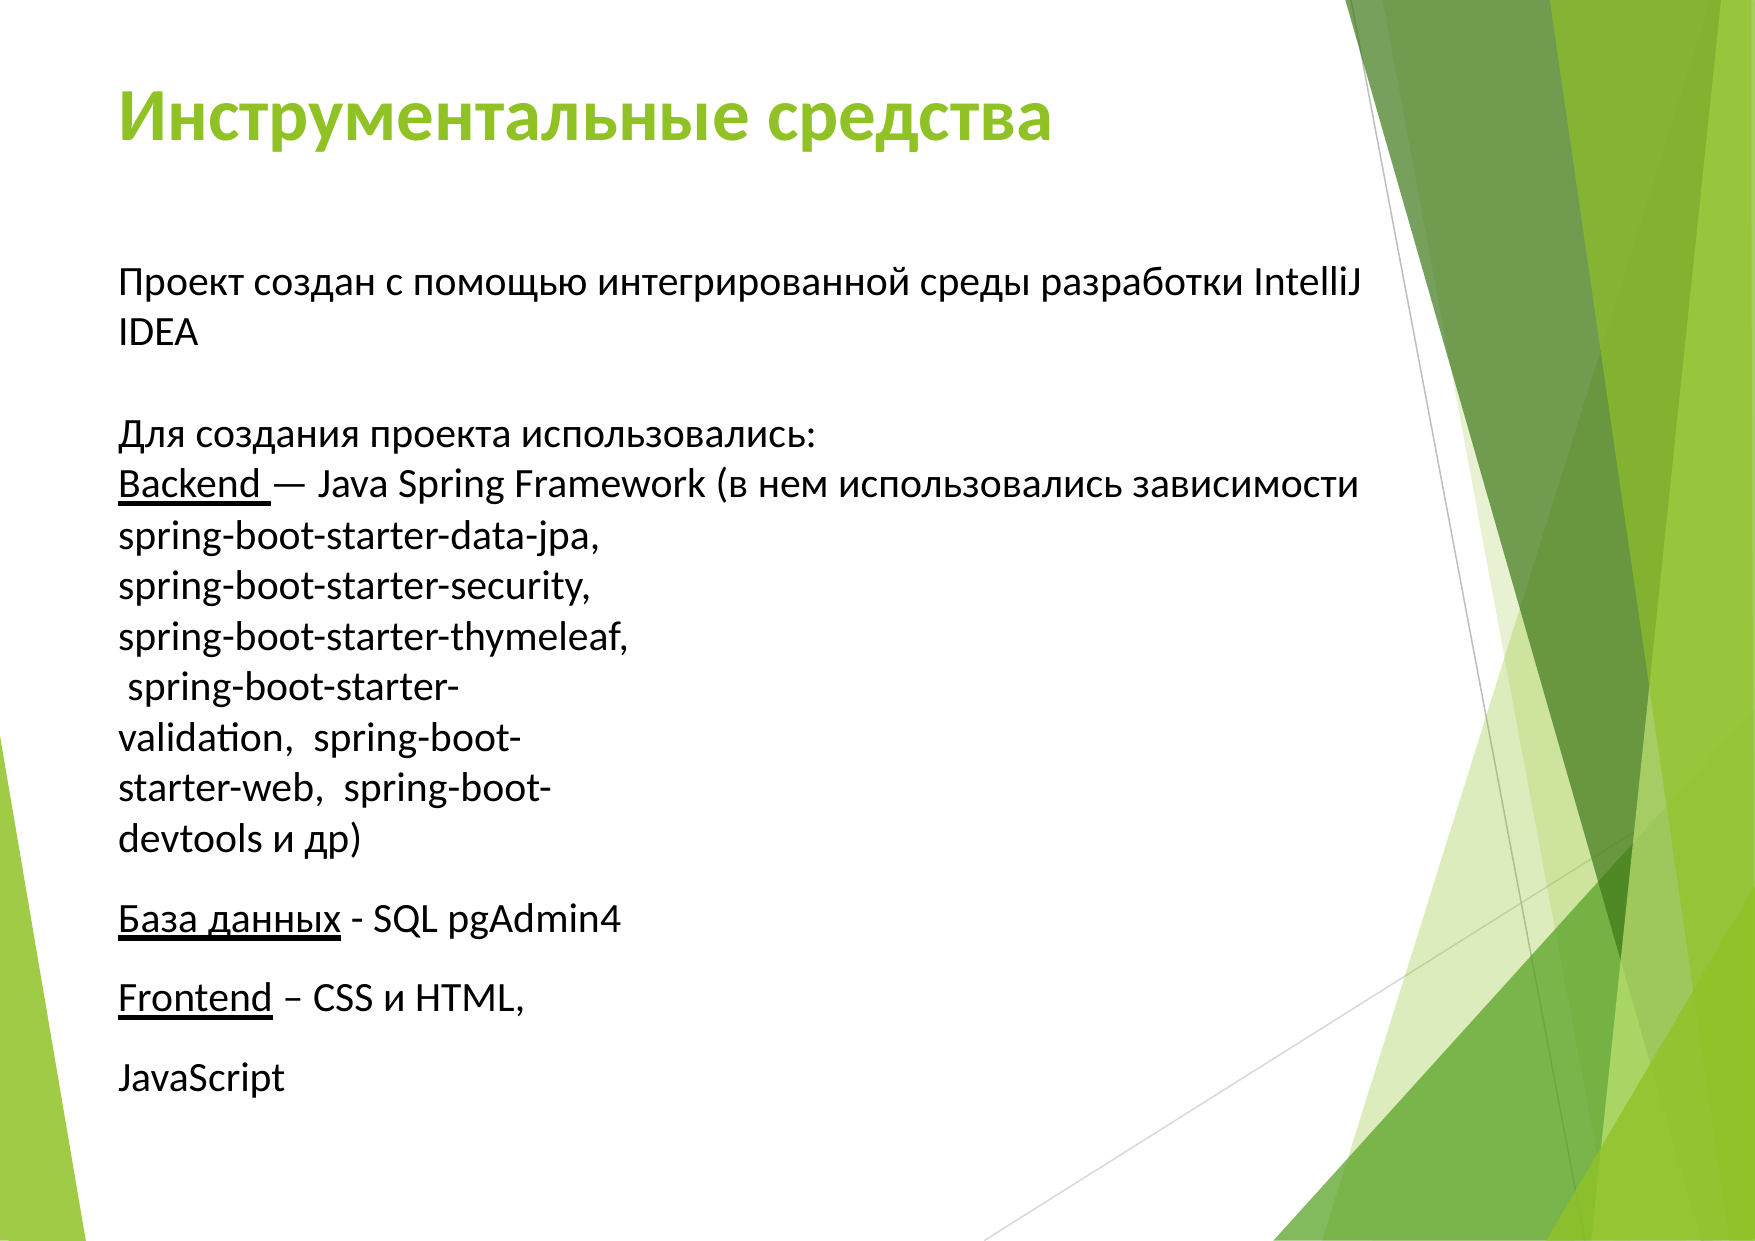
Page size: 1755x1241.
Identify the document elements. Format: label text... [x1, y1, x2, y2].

text_box Проект создан с помощью интегрированной среды разработки IntelliJ IDEA Для создания проекта использовались: Backend — Java Spring Framework (в нем использовались зависимости spring-boot-starter-data-jpa, spring-boot-starter-security, spring-boot-starter-thymeleaf, spring-boot-starter-validation, spring-boot-starter-web, spring-boot-devtools и др) База данных - SQL pgAdmin4 Frontend – CSS и HTML, JavaScript [116, 251, 1452, 1100]
title Инструментальные средства [116, 63, 1227, 251]
